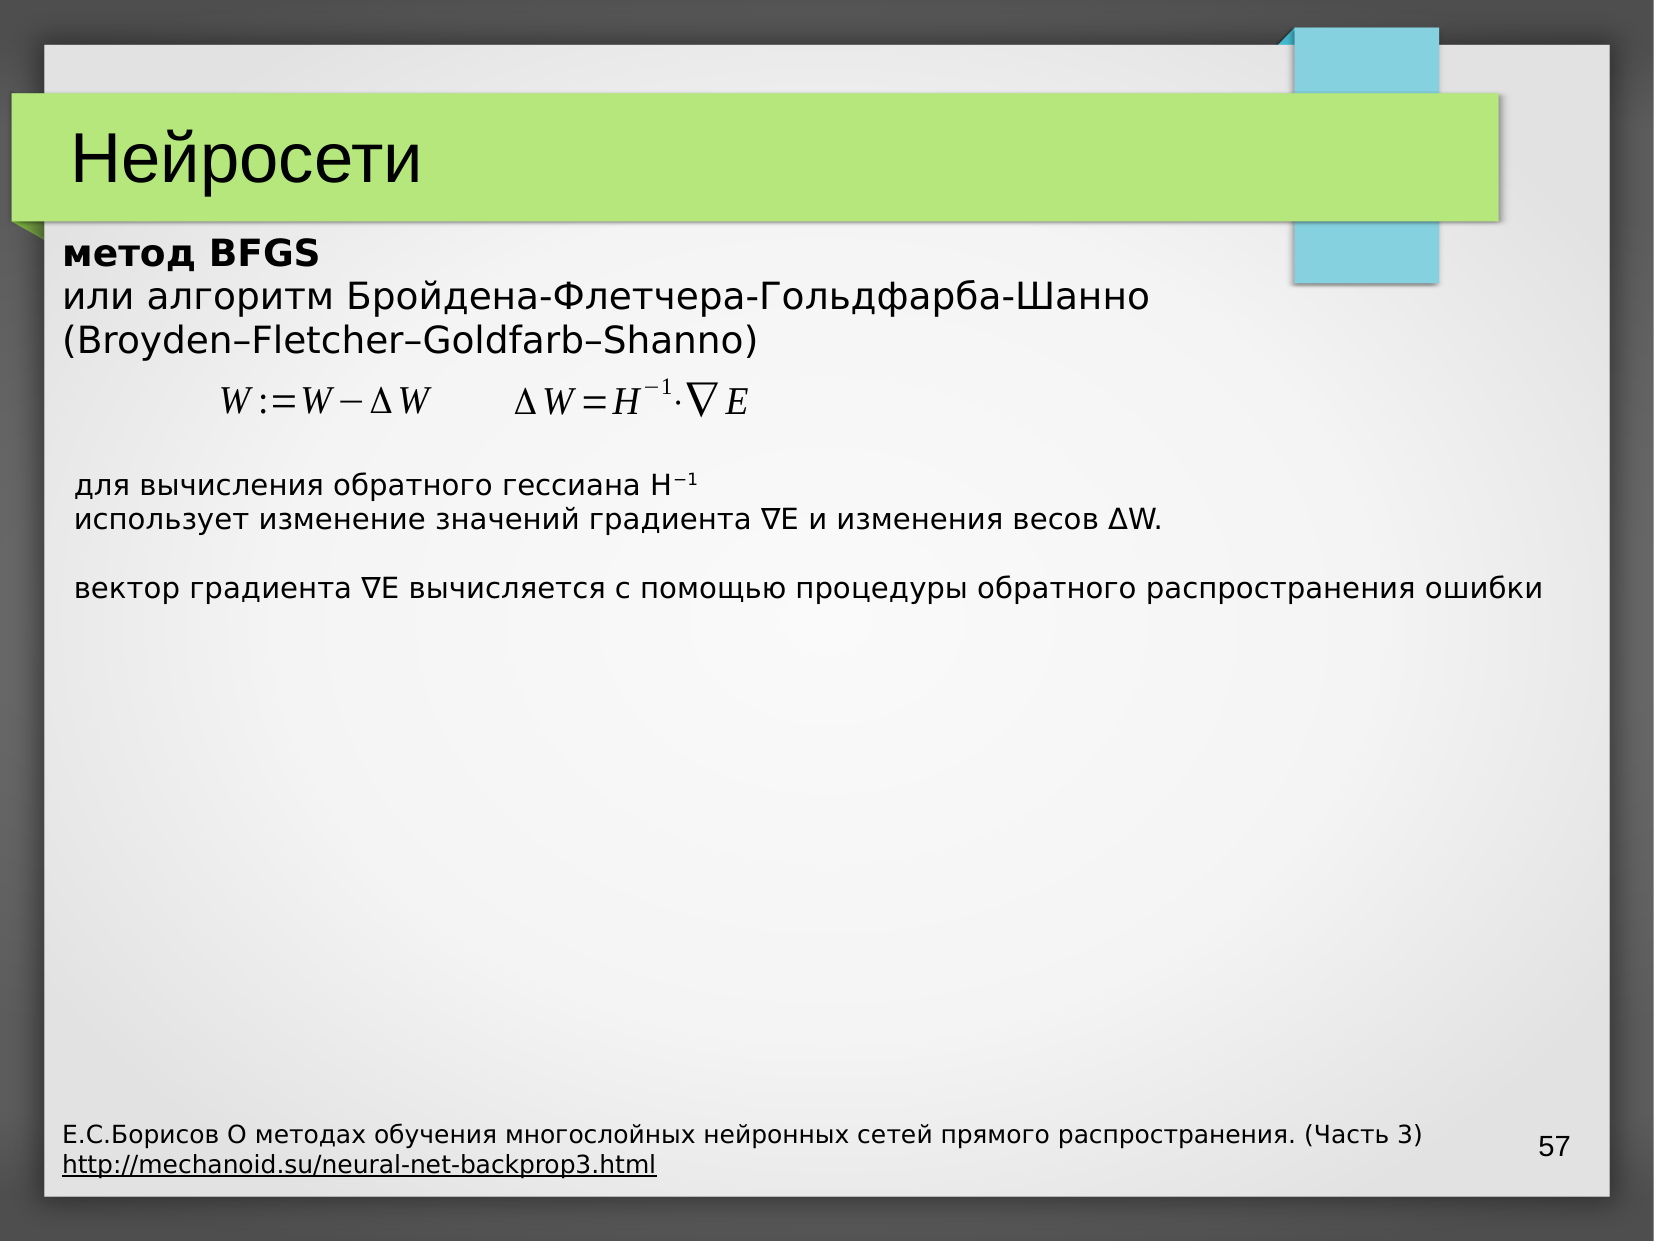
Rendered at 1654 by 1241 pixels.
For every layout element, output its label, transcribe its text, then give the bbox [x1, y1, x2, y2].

text_box для вычисления обратного гессиана H−1 использует изменение значений градиента ∇E и изменения весов ΔW. вектор градиента ∇E вычисляется с помощью процедуры обратного распространения ошибки [59, 460, 1607, 647]
picture [0, 0, 1654, 1241]
chart [212, 385, 439, 427]
text_box метод BFGS или алгоритм Бройдена-Флетчера-Гольдфарба-Шанно (Broyden–Fletcher–Goldfarb–Shanno) [47, 224, 1205, 378]
title Нейросети [70, 118, 1205, 199]
text_box Е.С.Борисов О методах обучения многослойных нейронных сетей прямого распространения. (Часть 3) http://mechanoid.su/neural-net-backprop3.html [47, 1113, 1477, 1187]
chart [507, 377, 758, 427]
